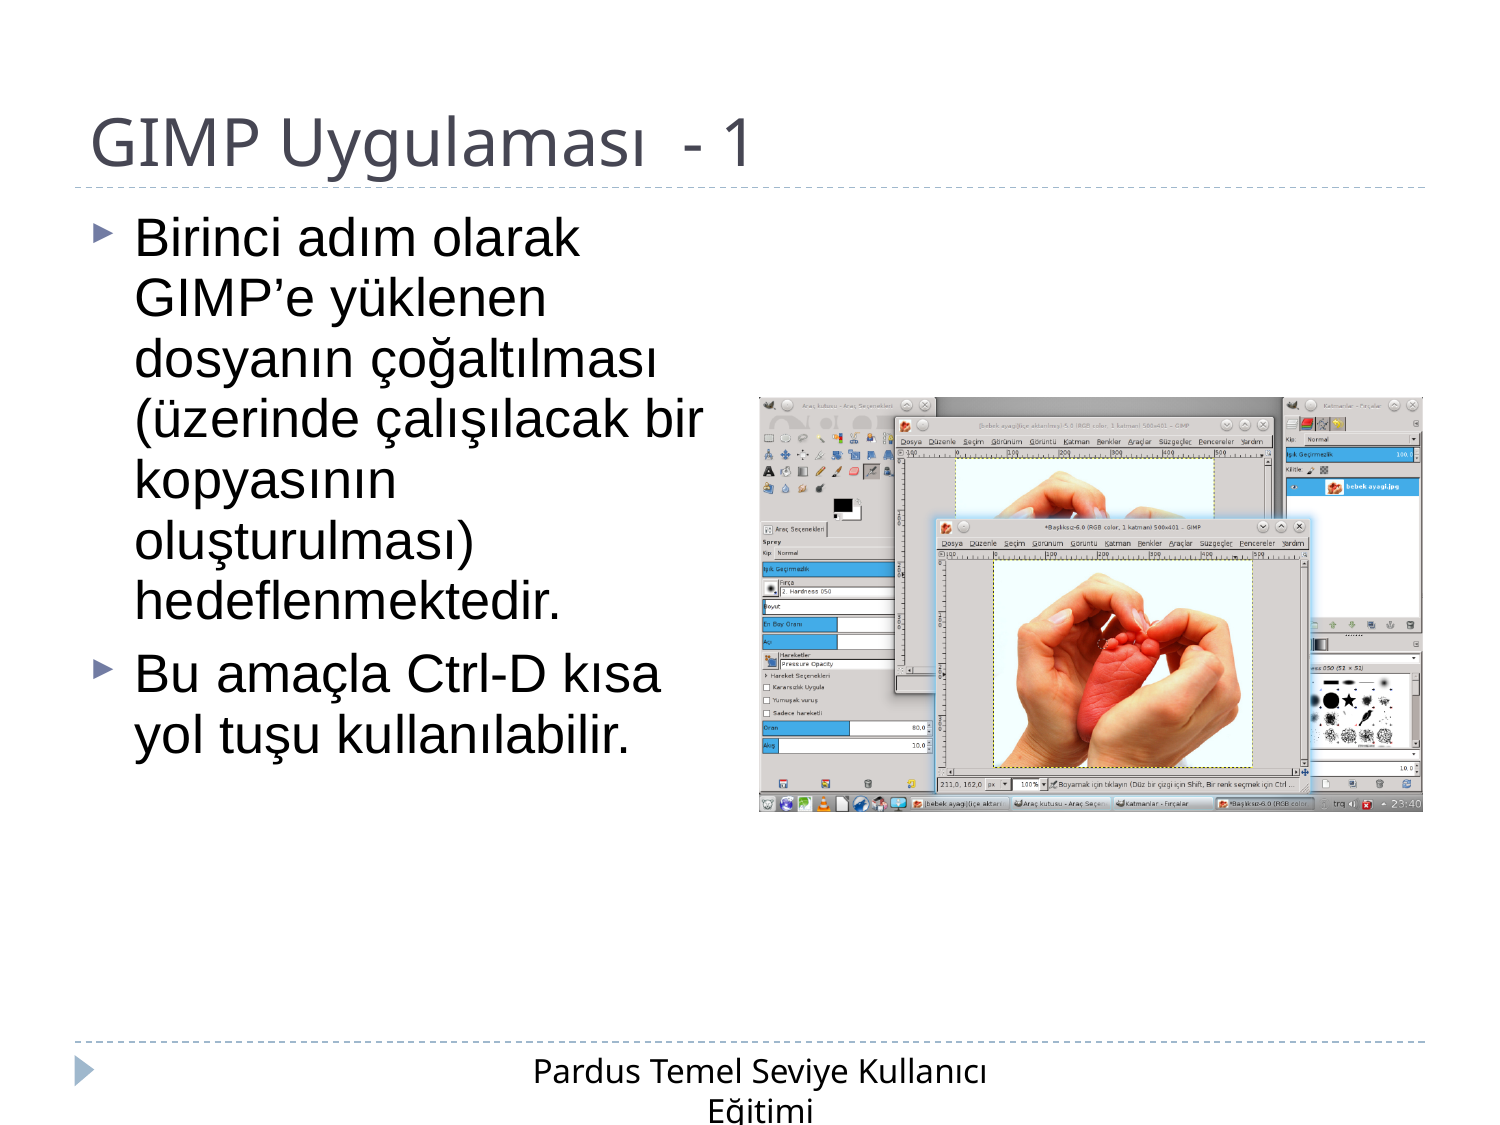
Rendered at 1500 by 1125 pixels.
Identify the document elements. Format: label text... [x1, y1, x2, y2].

title GIMP Uygulaması - 1 [75, 37, 1425, 188]
picture [759, 397, 1423, 812]
list Birinci adım olarak GIMP’e yüklenen dosyanın çoğaltılması (üzerinde çalışılacak bir kopyasının oluşturulması) hedeflenmektedir. Bu amaçla Ctrl-D kısa yol tuşu kullanılabilir. [75, 200, 738, 1010]
